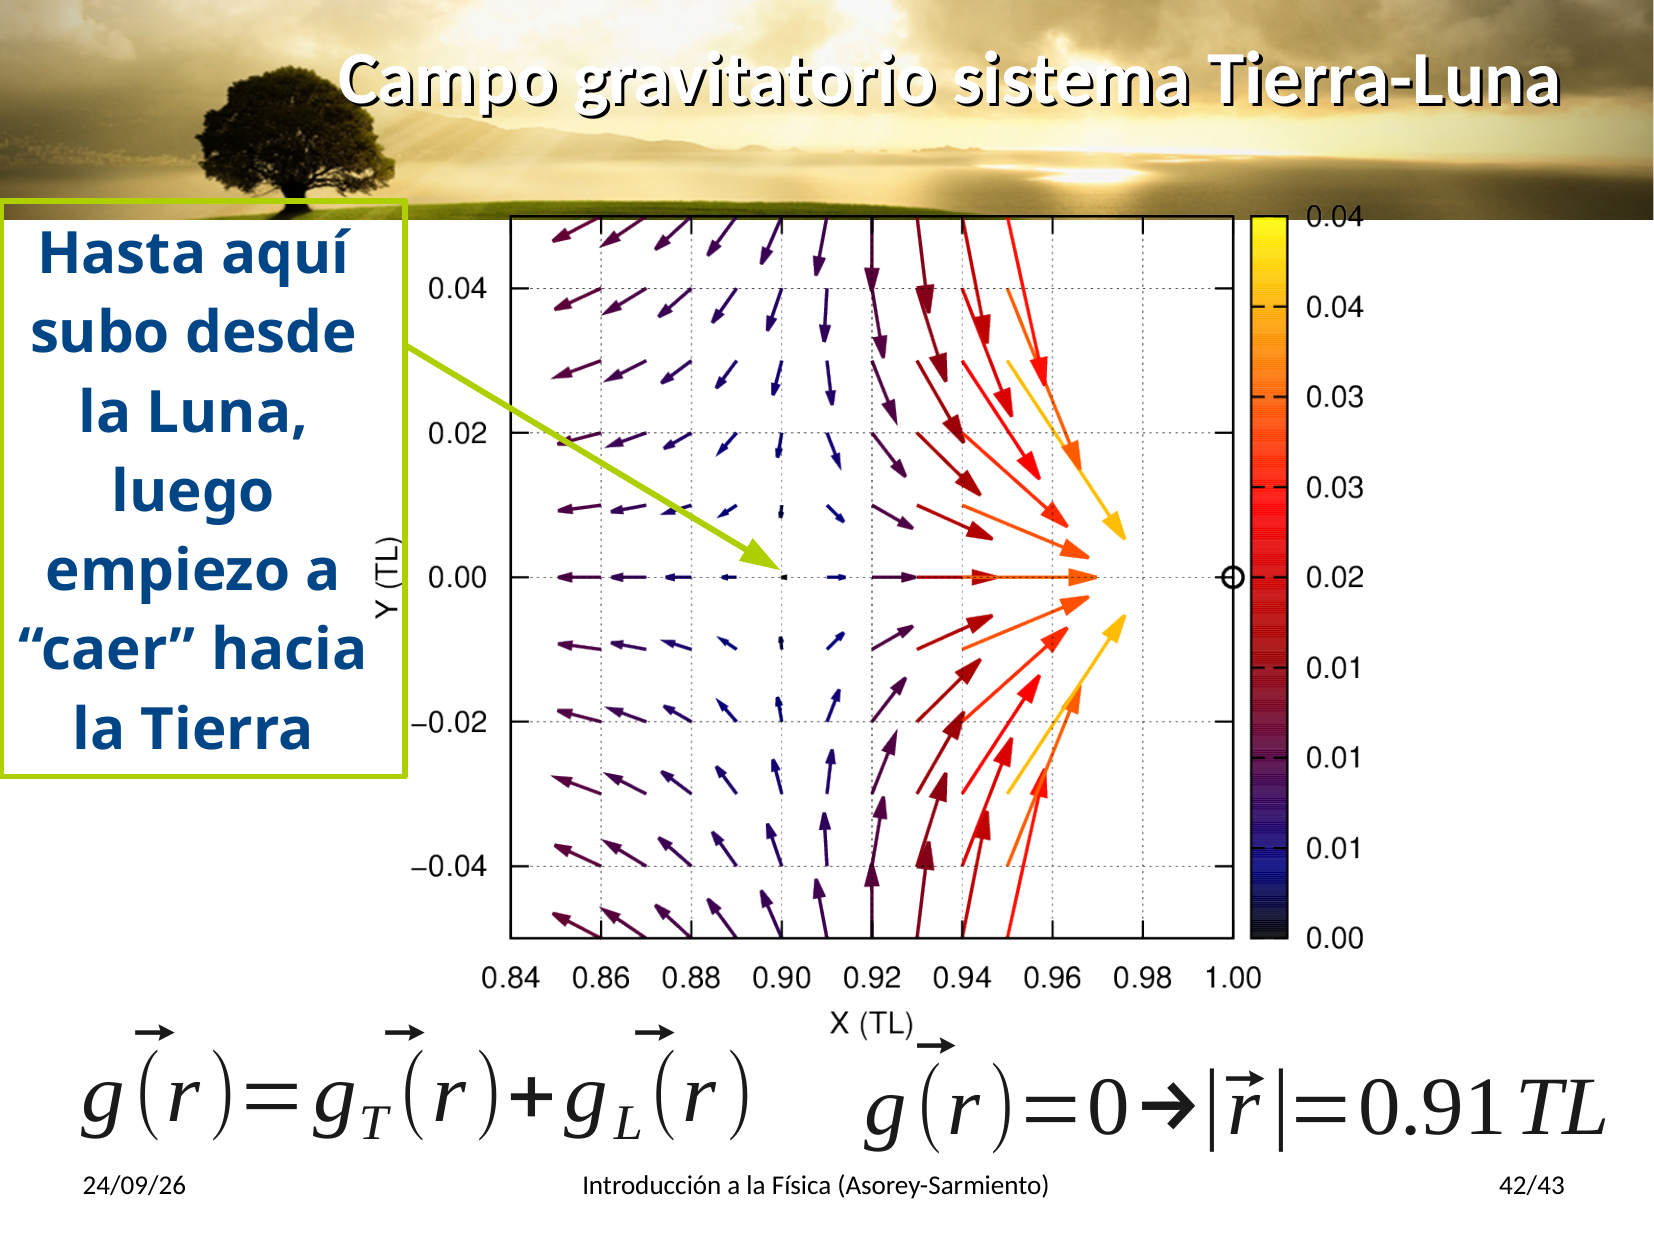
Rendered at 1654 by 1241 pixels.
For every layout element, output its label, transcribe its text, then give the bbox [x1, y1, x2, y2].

text_box Hasta aquí subo desde la Luna, luego empiezo a “caer” hacia la Tierra [1, 201, 406, 696]
picture [0, 0, 1654, 1141]
chart [855, 1033, 1617, 1158]
chart [71, 1020, 761, 1151]
picture [90, 696, 402, 774]
title Campo gravitatorio sistema Tierra-Luna [75, 19, 1564, 151]
